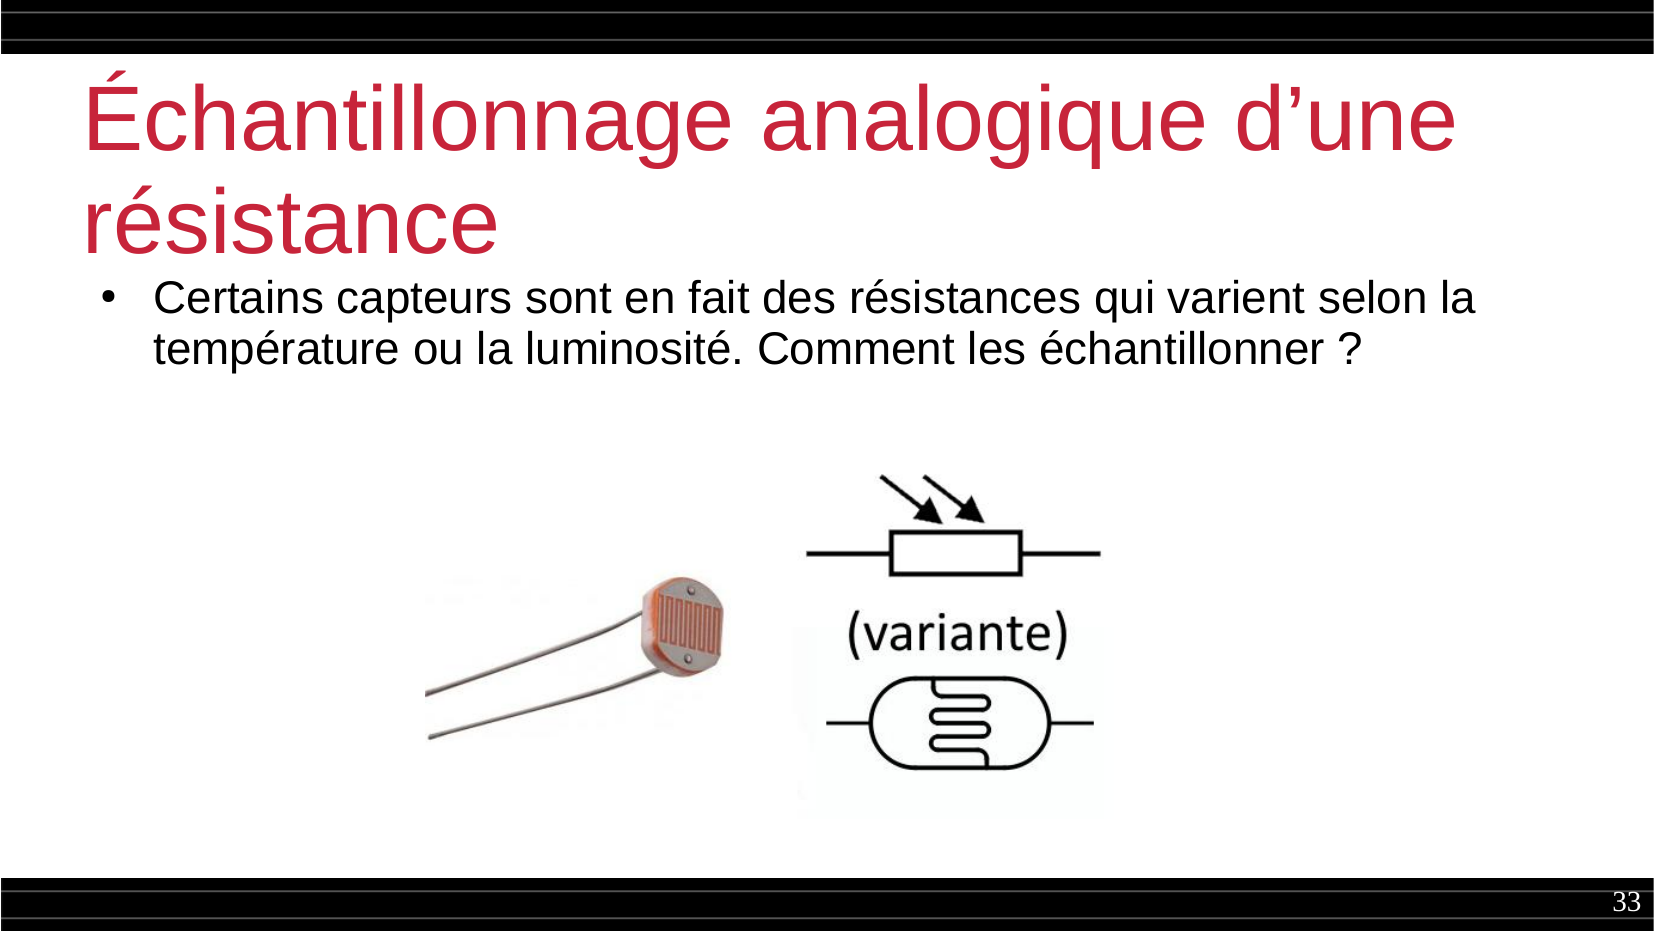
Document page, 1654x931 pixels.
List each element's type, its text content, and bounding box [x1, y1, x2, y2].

picture [1, 0, 1654, 54]
title Échantillonnage analogique d’une résistance [82, 67, 1571, 271]
list Certains capteurs sont en fait des résistances qui varient selon la température ou la luminosité. Comment les échantillonner ? [82, 271, 1571, 758]
picture [1, 878, 1654, 931]
picture [425, 436, 1125, 819]
